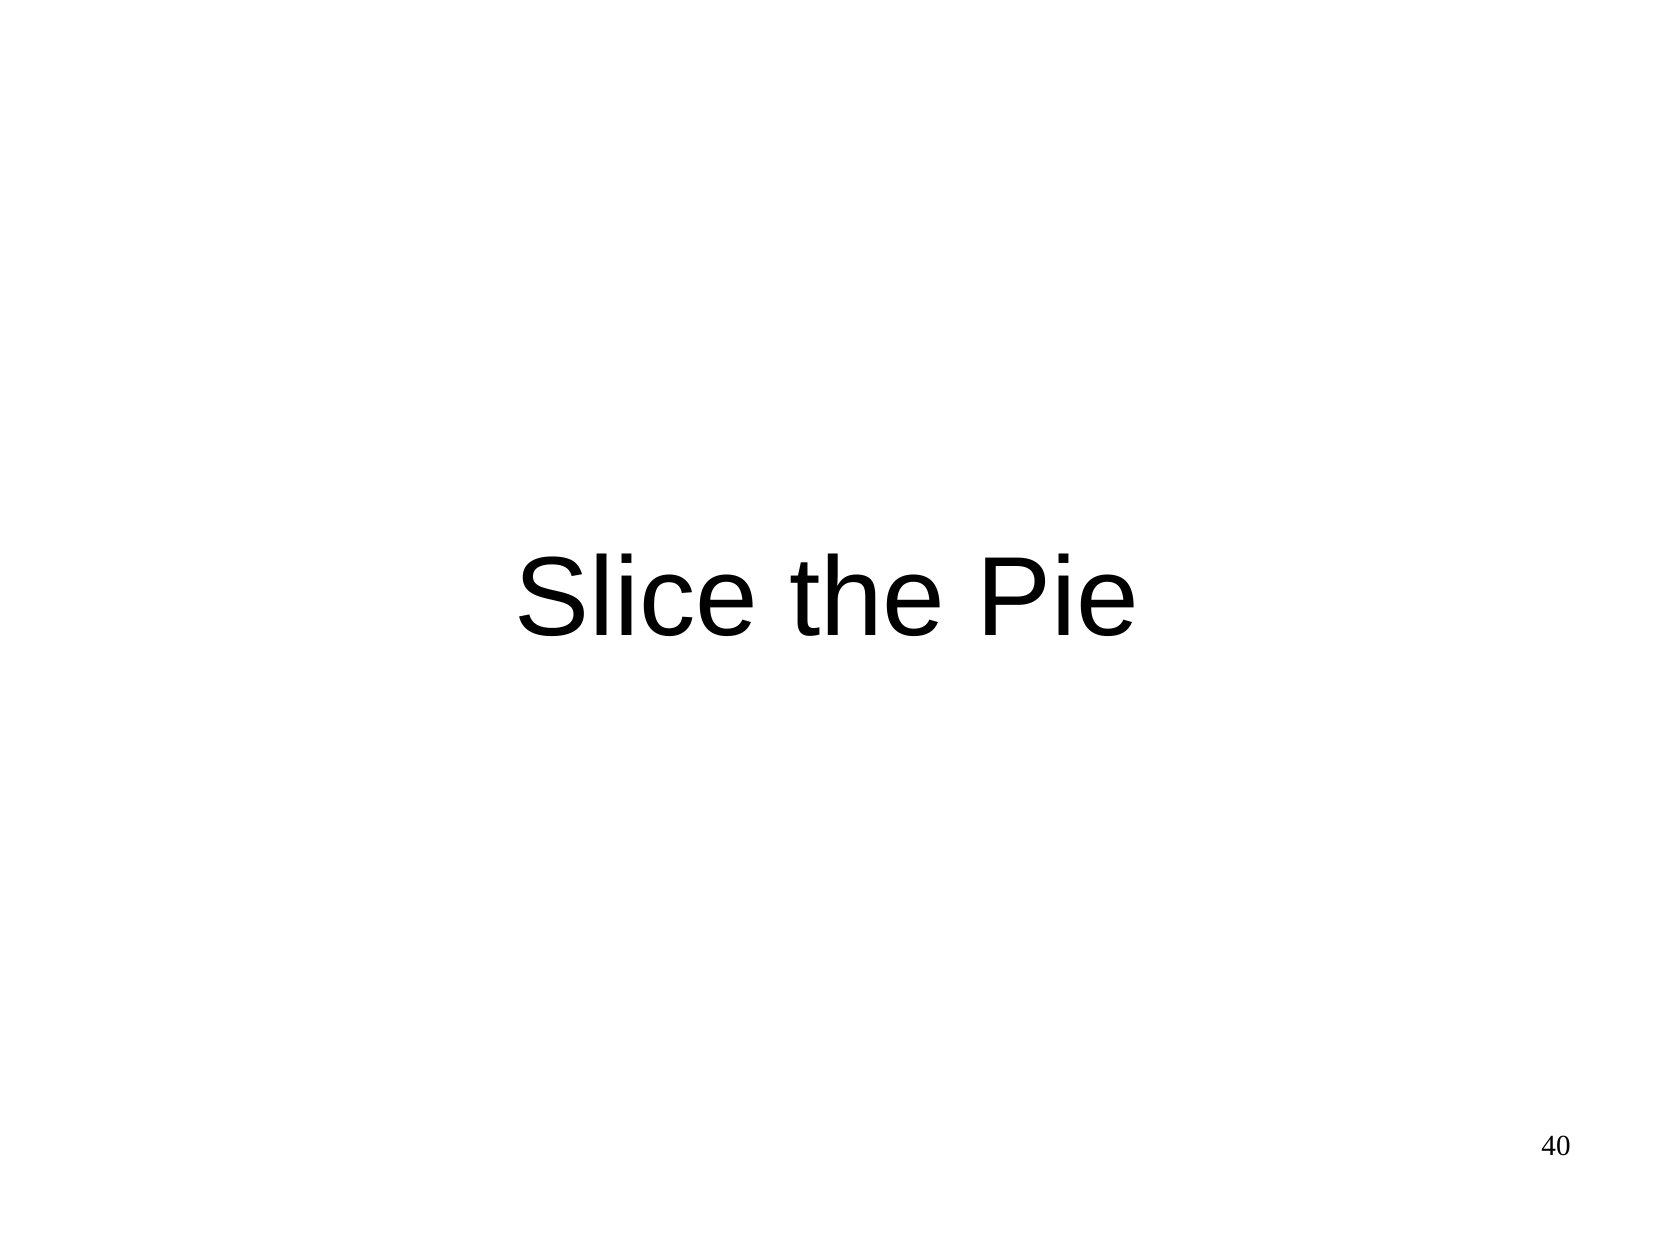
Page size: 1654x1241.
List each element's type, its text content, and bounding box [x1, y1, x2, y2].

title Slice the Pie [82, 492, 1571, 700]
